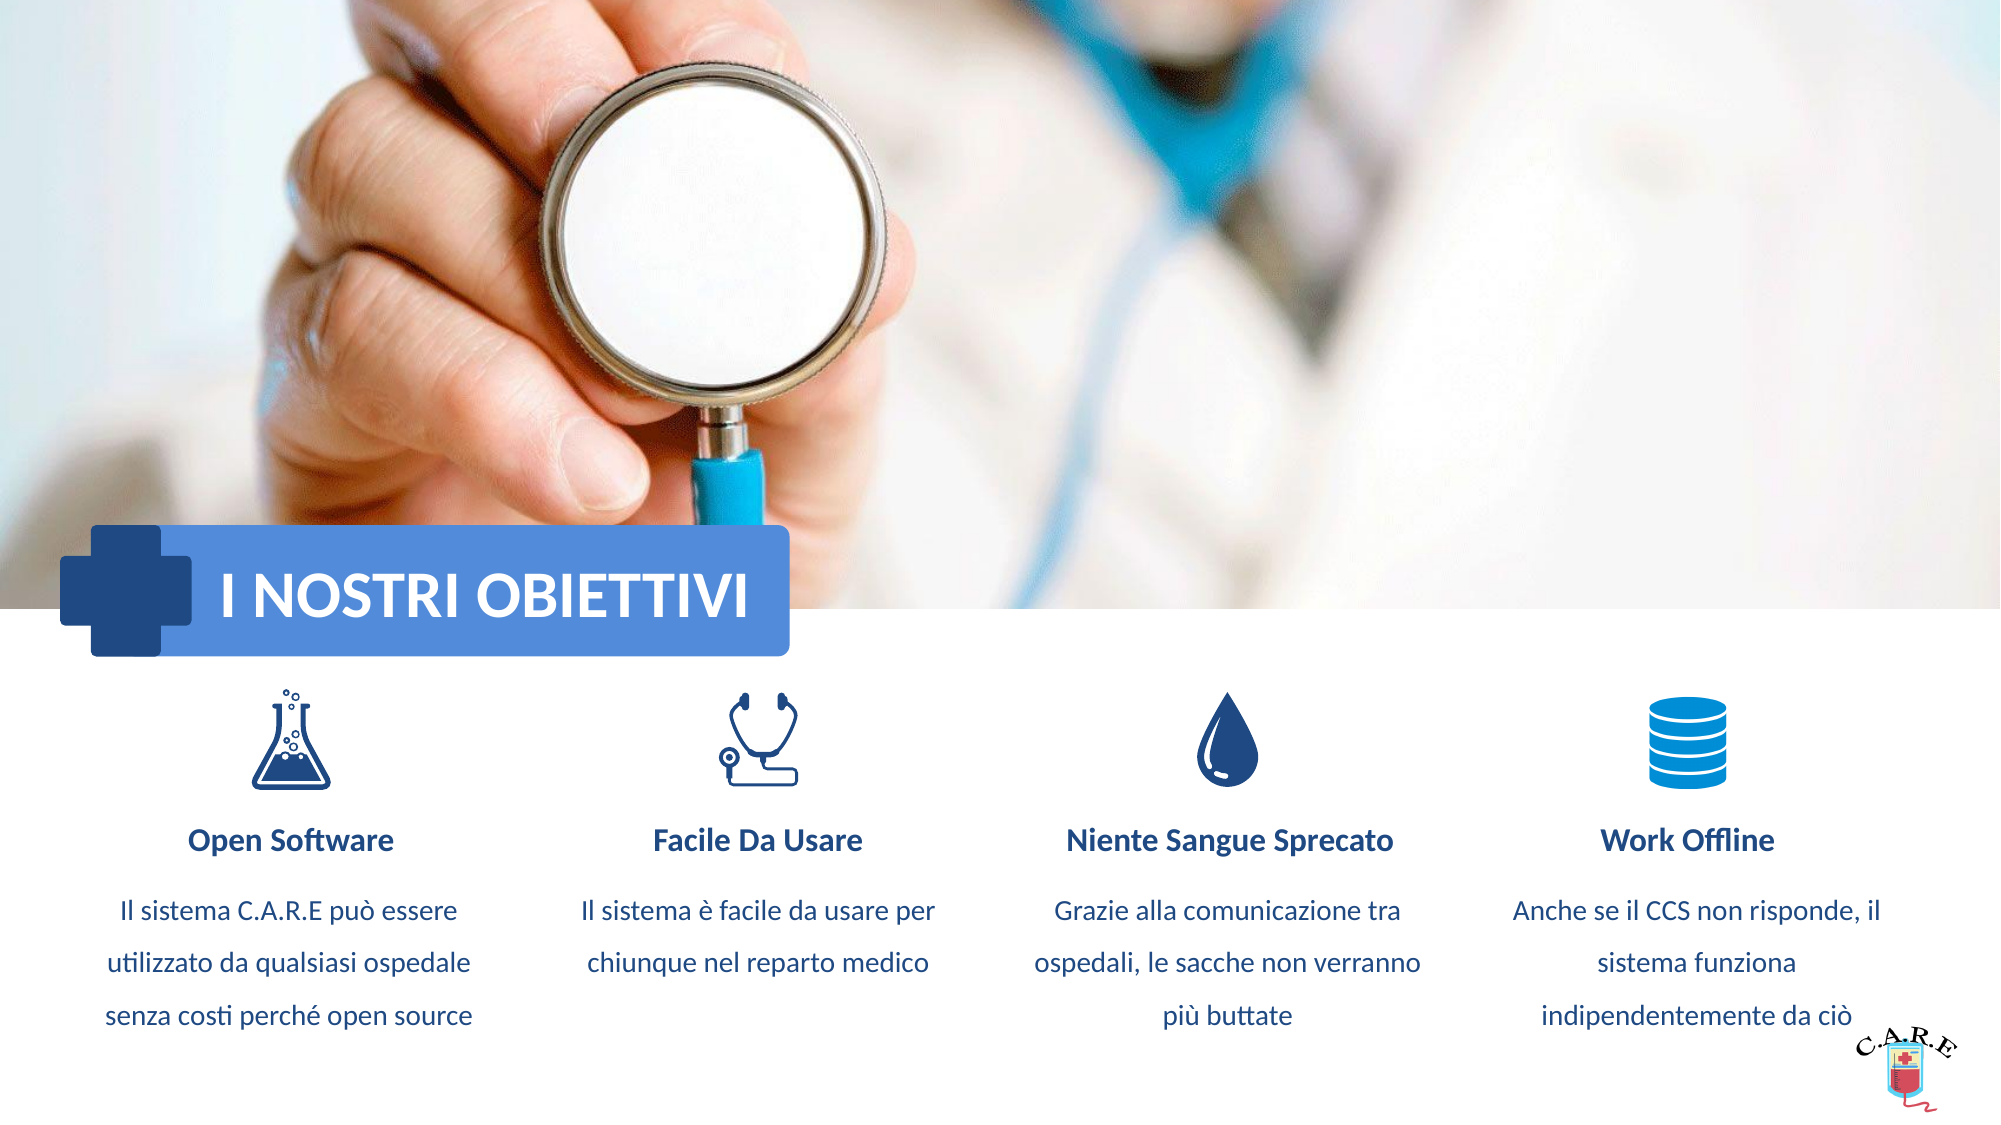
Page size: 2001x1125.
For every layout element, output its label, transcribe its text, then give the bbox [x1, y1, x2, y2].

text_box [261, 751, 322, 781]
picture [1635, 696, 1741, 790]
text_box [60, 525, 790, 657]
text_box [288, 703, 295, 711]
text_box [251, 703, 331, 790]
text_box [1197, 692, 1259, 787]
text_box I NOSTRI OBIETTIVI [204, 542, 871, 639]
text_box Open Software [165, 810, 418, 866]
text_box [282, 689, 290, 697]
text_box Il sistema è facile da usare per chiunque nel reparto medico [544, 866, 973, 1041]
text_box [291, 692, 300, 702]
text_box Work Offline [1552, 810, 1824, 866]
text_box Niente Sangue Sprecato [1036, 810, 1425, 866]
text_box [291, 729, 300, 739]
text_box Grazie alla comunicazione tra ospedali, le sacche non verranno più buttate [1013, 866, 1442, 1041]
text_box [718, 692, 799, 787]
text_box Anche se il CCS non risponde, il sistema funziona indipendentemente da ciò [1483, 866, 1911, 1041]
text_box Facile Da Usare [588, 810, 929, 866]
picture [1814, 1024, 2000, 1125]
text_box [283, 736, 299, 752]
text_box Il sistema C.A.R.E può essere utilizzato da qualsiasi ospedale senza costi perché open source [75, 866, 503, 1041]
picture [0, 0, 2000, 609]
